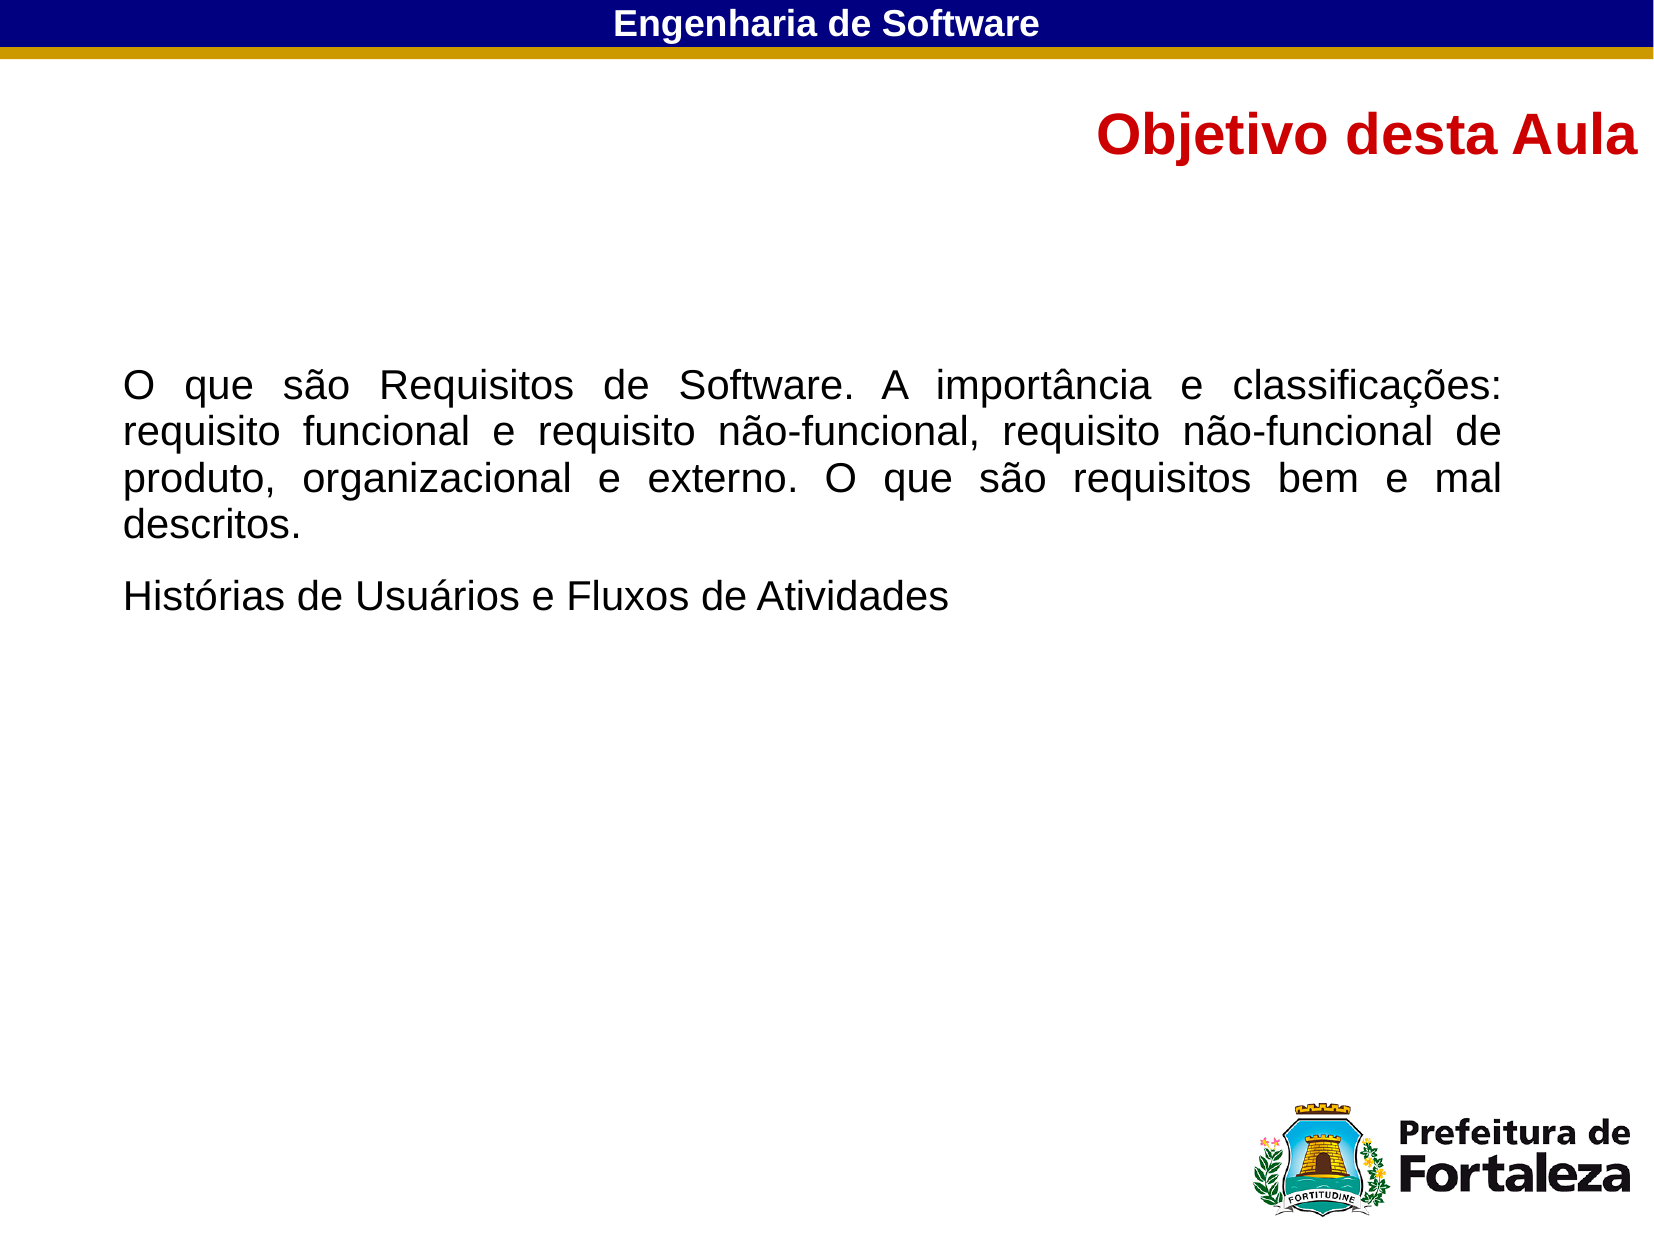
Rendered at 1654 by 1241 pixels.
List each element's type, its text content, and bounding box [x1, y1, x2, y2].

text_box [0, 47, 1654, 60]
picture [1252, 1103, 1630, 1217]
text_box Engenharia de Software [0, 0, 1654, 47]
text_box O que são Requisitos de Software. A importância e classificações: requisito funcional e requisito não-funcional, requisito não-funcional de produto, organizacional e externo. O que são requisitos bem e mal descritos. Histórias de Usuários e Fluxos de Atividades [108, 354, 1518, 627]
text_box Objetivo desta Aula [1081, 94, 1654, 175]
